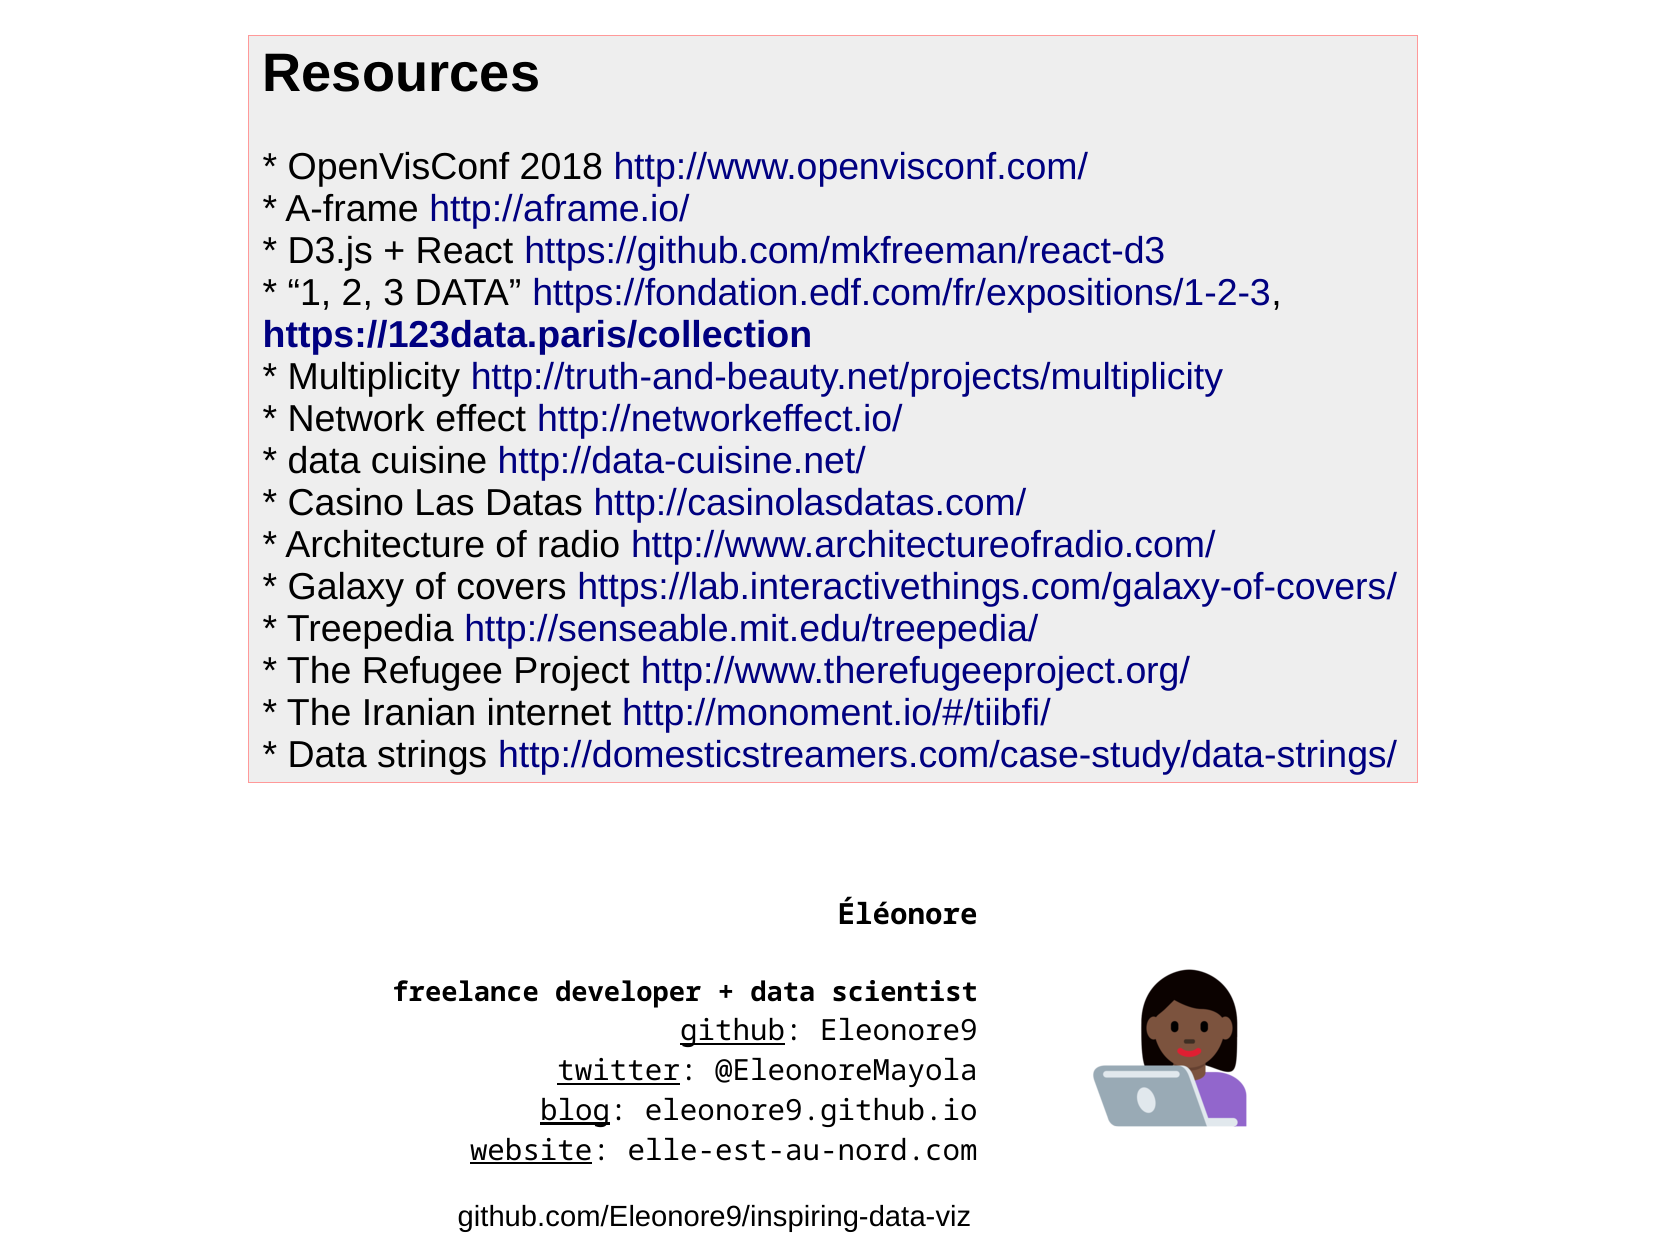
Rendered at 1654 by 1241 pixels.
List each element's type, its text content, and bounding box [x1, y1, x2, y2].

picture [1092, 968, 1251, 1127]
text_box Éléonore freelance developer + data scientist github: Eleonore9 twitter: @EleonoreMayola blog: eleonore9.github.io website: elle-est-au-nord.com [348, 885, 993, 1205]
text_box Resources * OpenVisConf 2018 http://www.openvisconf.com/ * A-frame http://aframe.io/ * D3.js + React https://github.com/mkfreeman/react-d3 * “1, 2, 3 DATA” https://fondation.edf.com/fr/expositions/1-2-3, https://123data.paris/collection * Multiplicity http://truth-and-beauty.net/projects/multiplicity * Network effect http://networkeffect.io/ * data cuisine http://data-cuisine.net/ * Casino Las Datas http://casinolasdatas.com/ * Architecture of radio http://www.architectureofradio.com/ * Galaxy of covers https://lab.interactivethings.com/galaxy-of-covers/ * Treepedia http://senseable.mit.edu/treepedia/ * The Refugee Project http://www.therefugeeproject.org/ * The Iranian internet http://monoment.io/#/tiibfi/ * Data strings http://domesticstreamers.com/case-study/data-strings/ [248, 35, 1418, 775]
text_box github.com/Eleonore9/inspiring-data-viz [442, 1192, 999, 1241]
